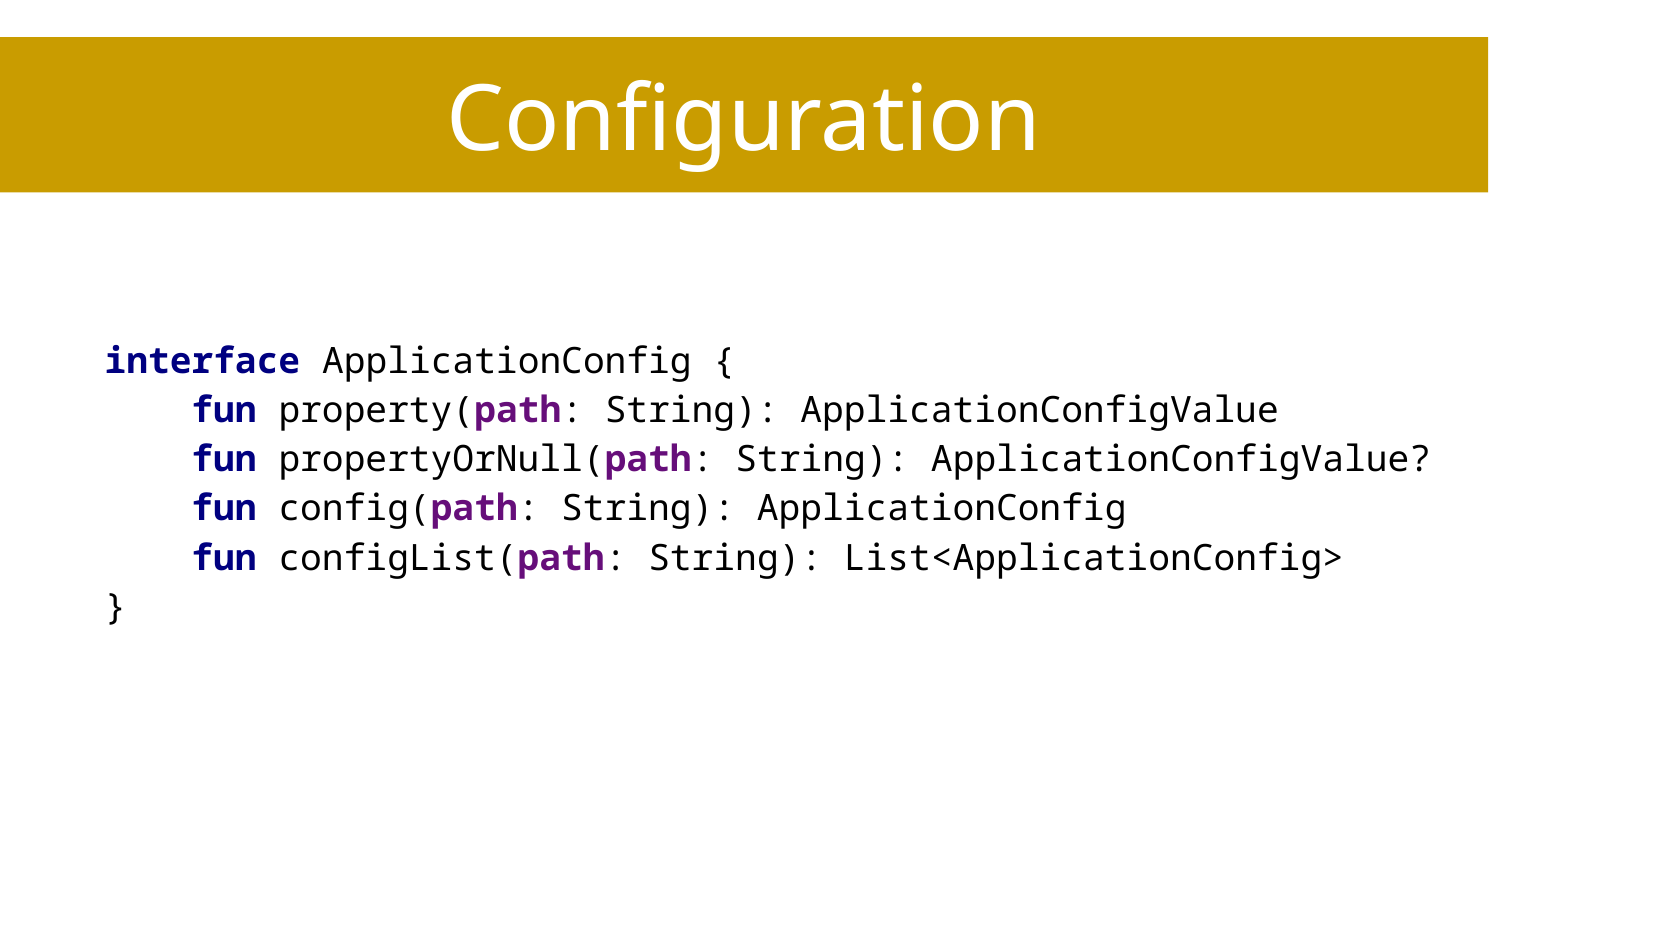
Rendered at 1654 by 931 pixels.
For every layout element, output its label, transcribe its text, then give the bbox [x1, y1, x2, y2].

list interface ApplicationConfig { fun property(path: String): ApplicationConfigValue fun propertyOrNull(path: String): ApplicationConfigValue? fun config(path: String): ApplicationConfig fun configList(path: String): List<ApplicationConfig> } [104, 334, 1576, 631]
title Configuration [0, 37, 1489, 193]
